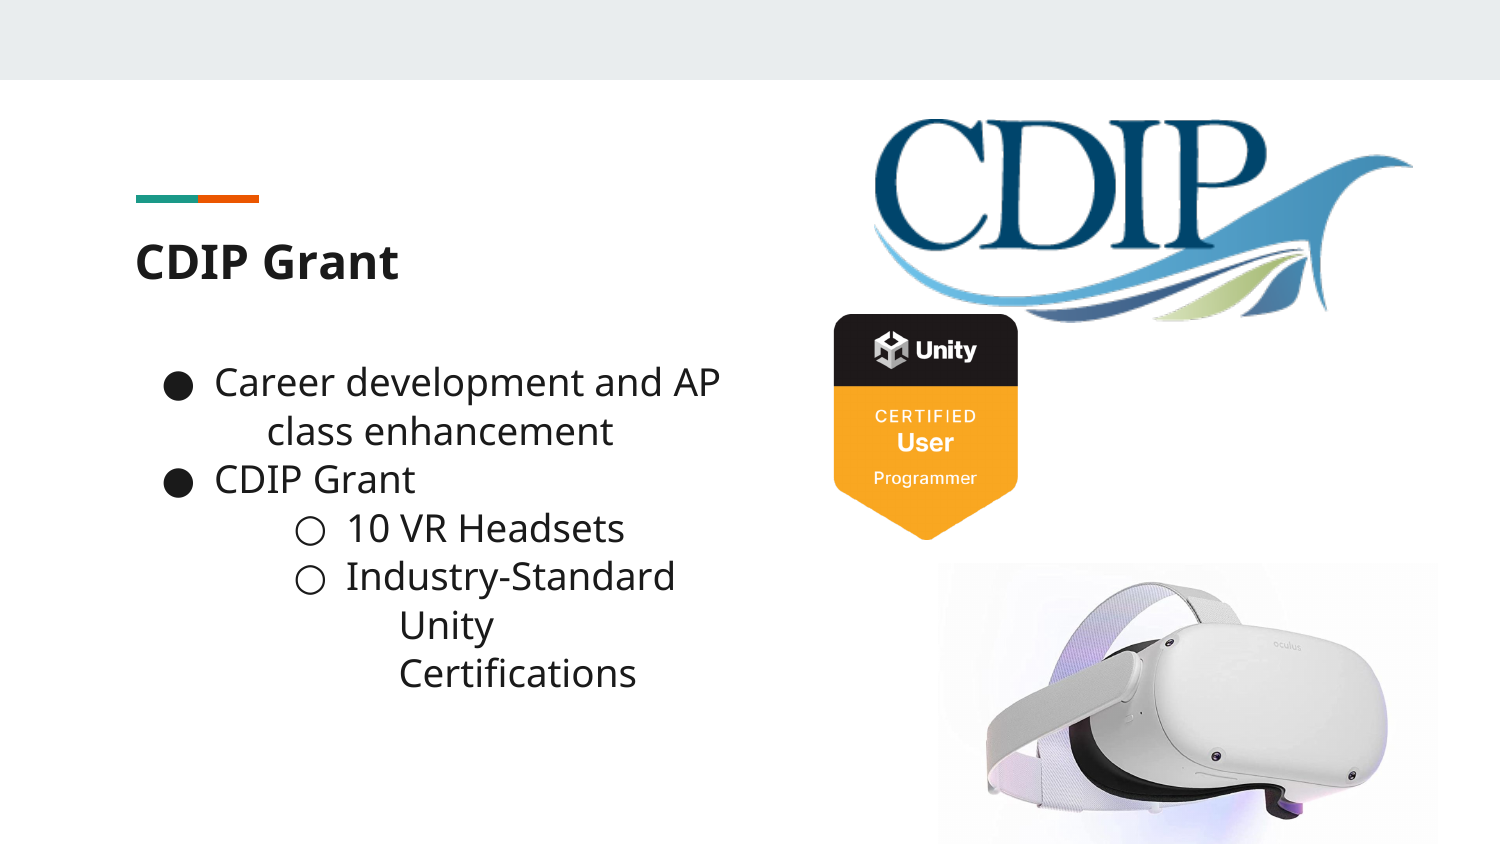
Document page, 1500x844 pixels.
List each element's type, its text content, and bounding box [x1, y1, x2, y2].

picture [813, 119, 1413, 540]
title CDIP Grant [119, 216, 874, 305]
picture [938, 563, 1438, 844]
list Career development and AP class enhancement CDIP Grant 10 VR Headsets Industry-Standard Unity Certifications [119, 341, 750, 712]
